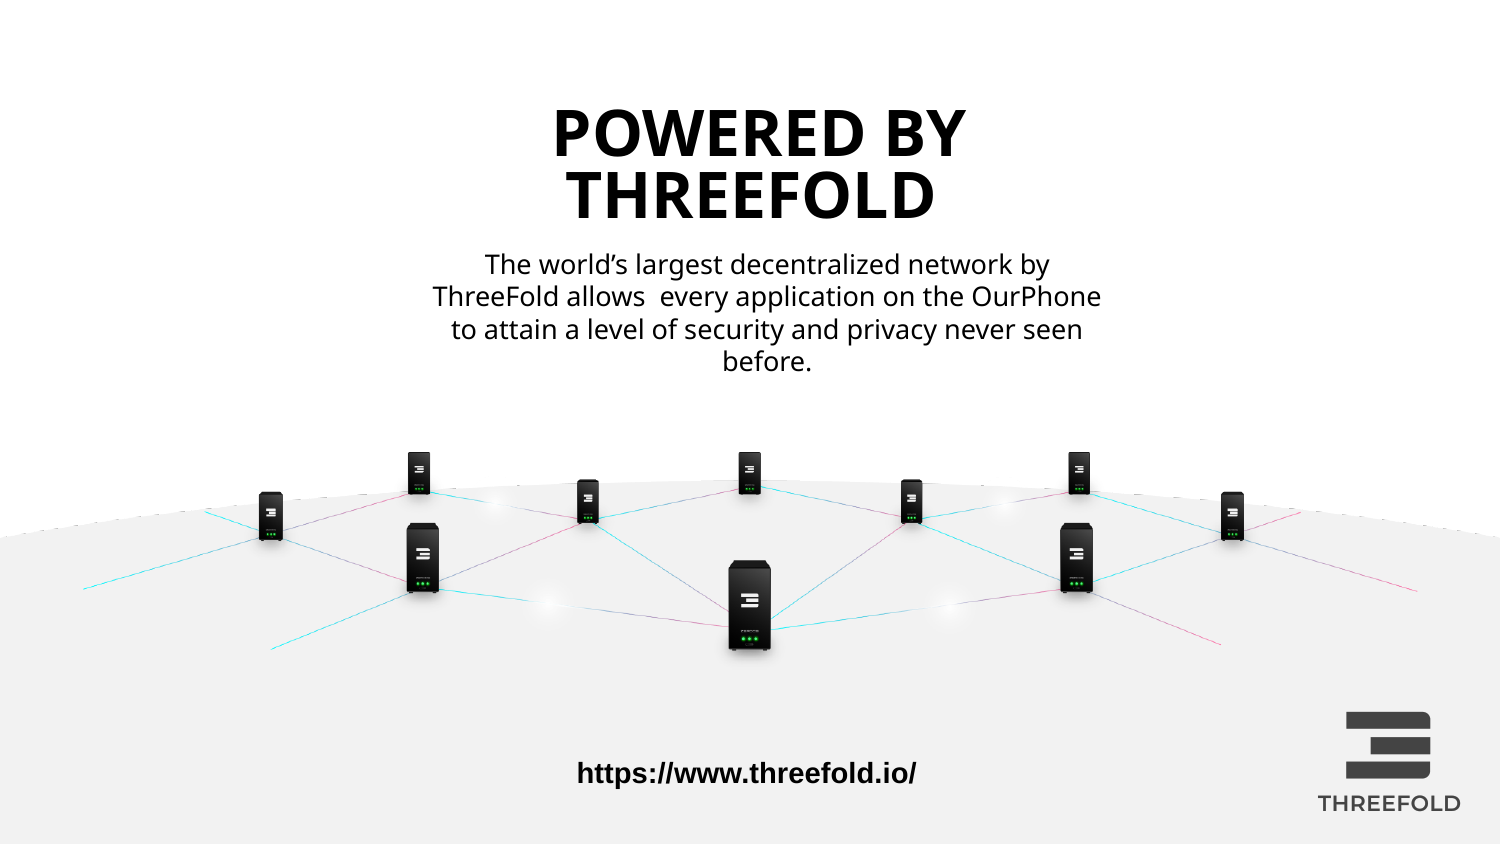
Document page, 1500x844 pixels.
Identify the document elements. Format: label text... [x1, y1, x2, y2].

text_box POWERED BY THREEFOLD [468, 92, 1051, 232]
picture [0, 331, 1500, 844]
text_box https://www.threefold.io/ [500, 739, 993, 805]
text_box The world’s largest decentralized network by ThreeFold allows every application on the OurPhone to attain a level of security and privacy never seen before. [414, 232, 1120, 331]
